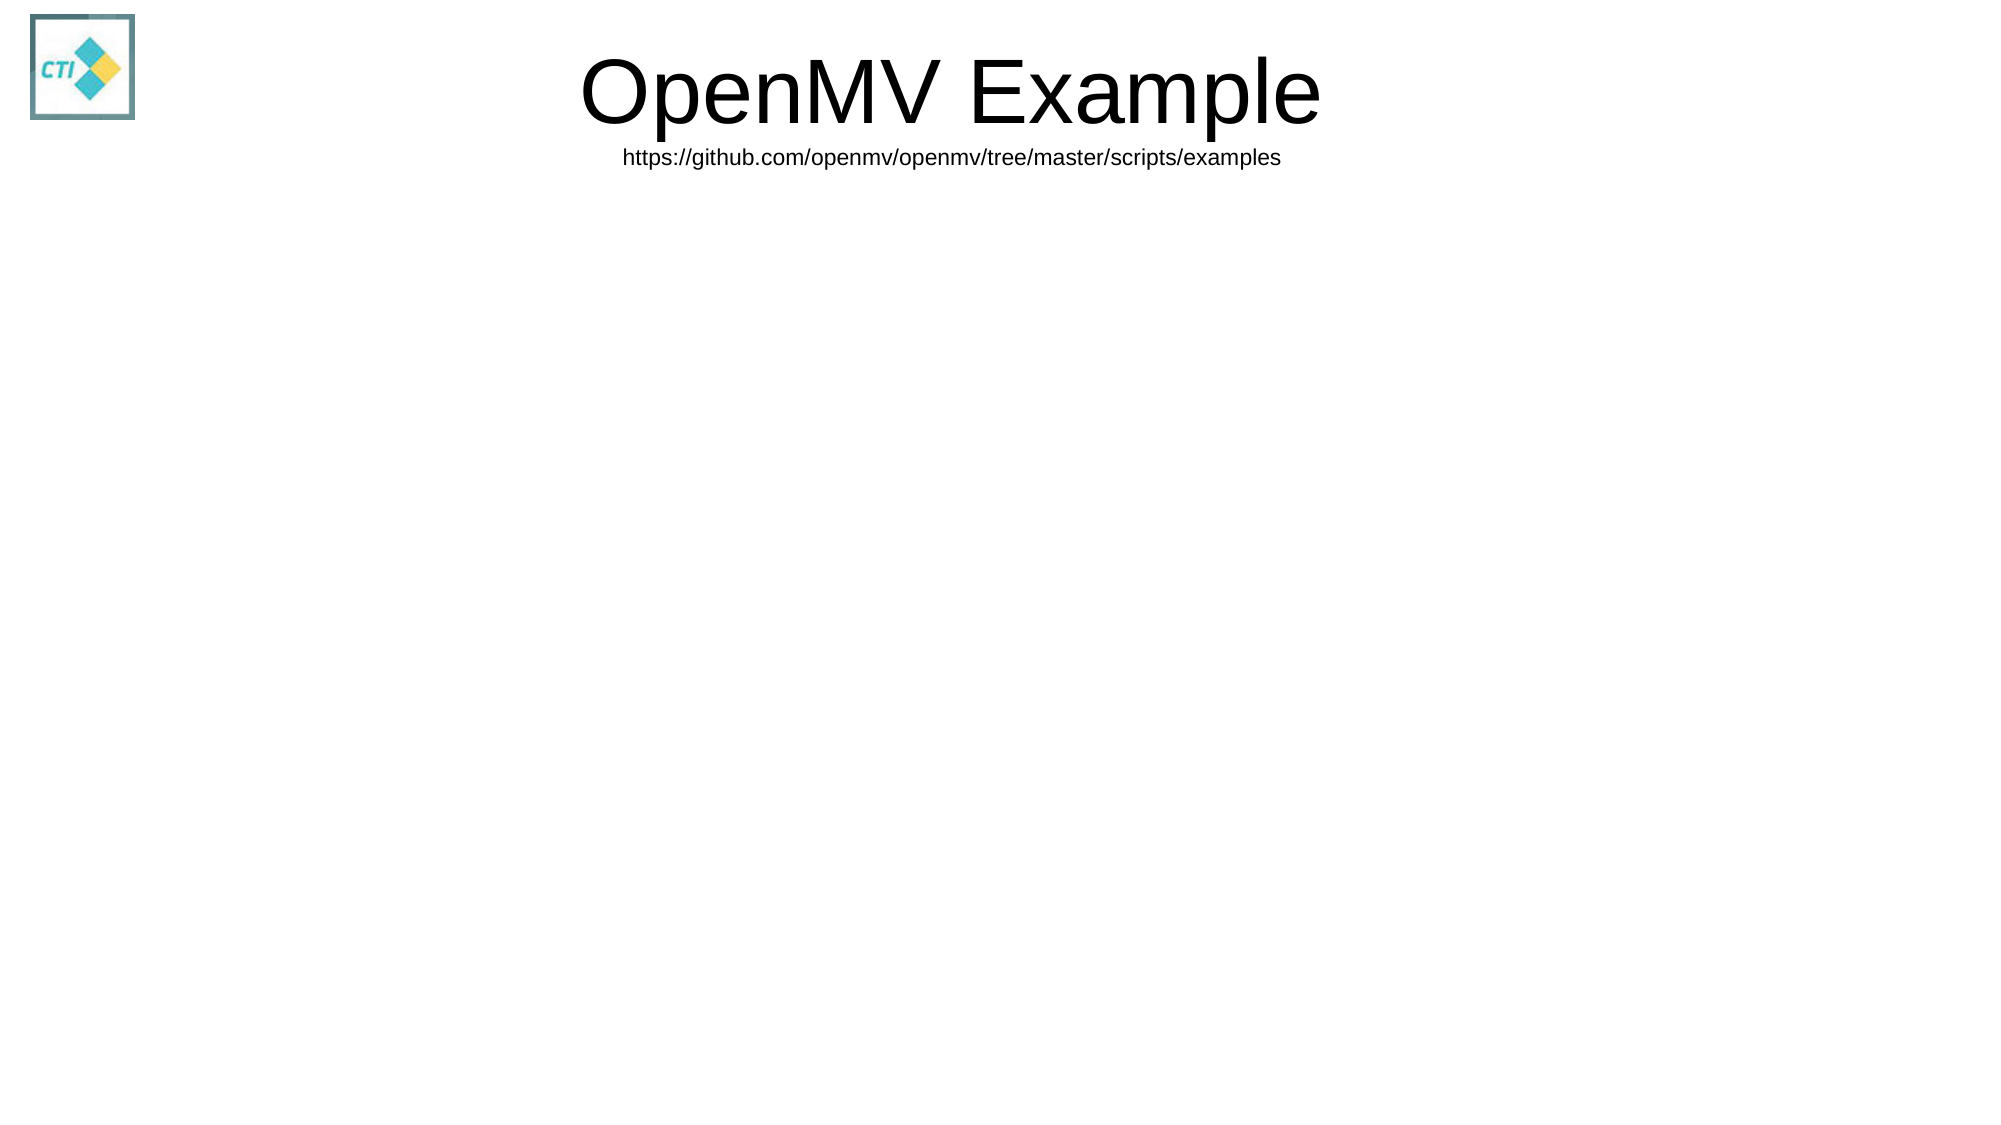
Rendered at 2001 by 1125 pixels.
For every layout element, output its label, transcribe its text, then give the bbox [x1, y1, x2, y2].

text_box OpenMV Example https://github.com/openmv/openmv/tree/master/scripts/examples [0, 7, 1665, 195]
